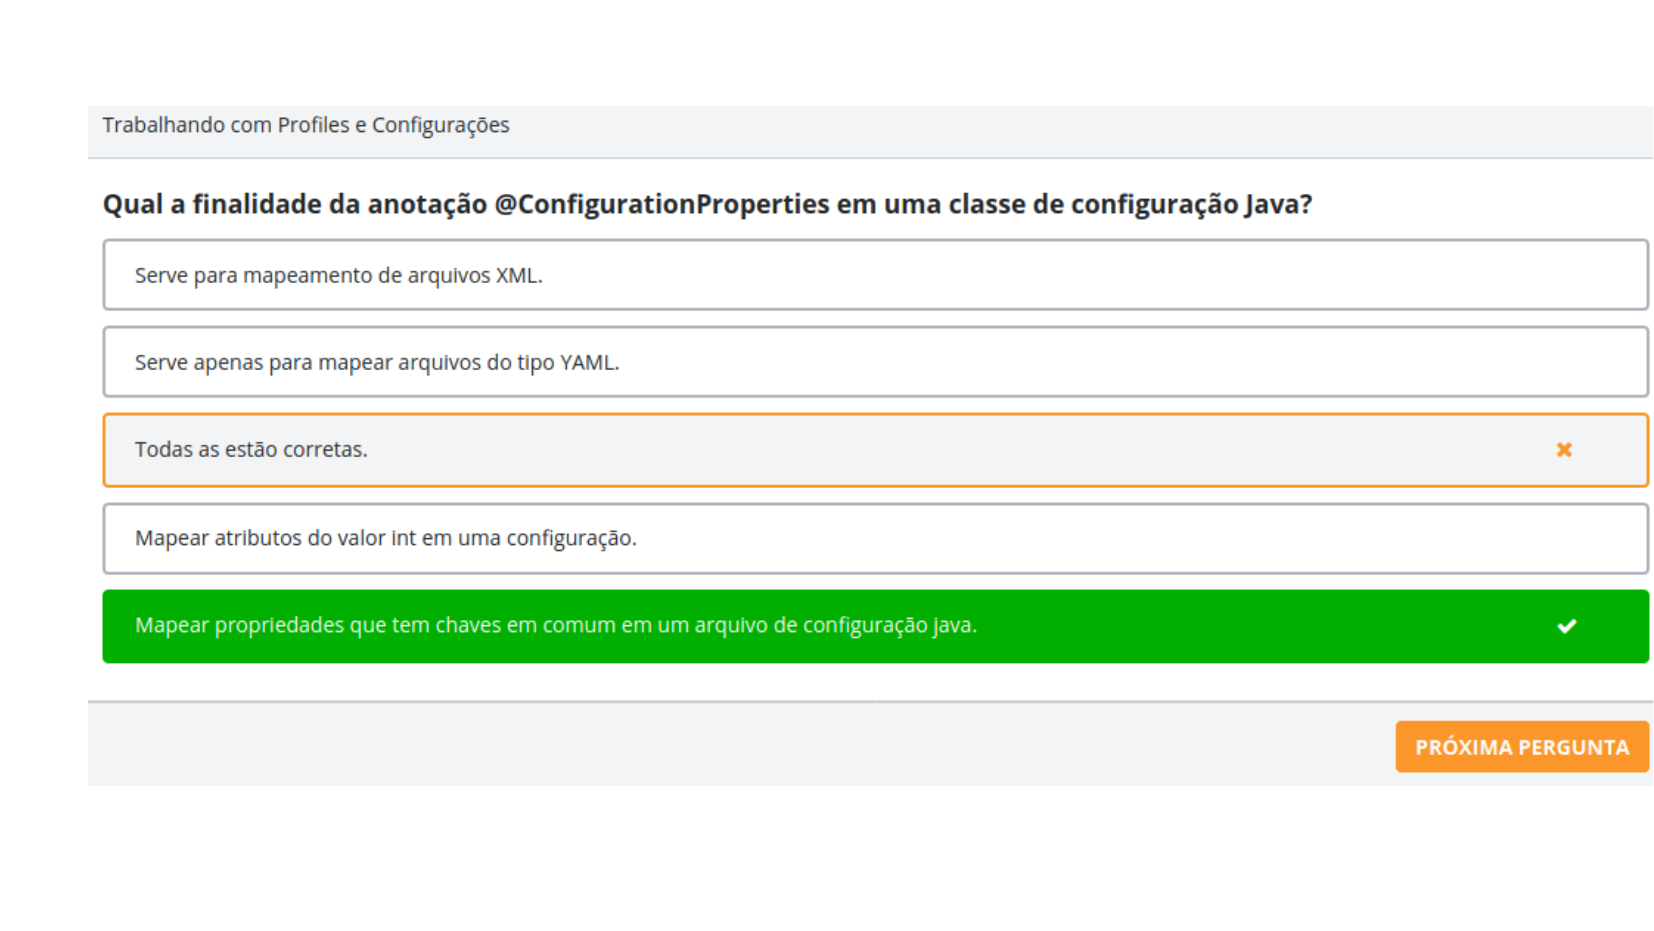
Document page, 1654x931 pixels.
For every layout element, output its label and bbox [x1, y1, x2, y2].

picture [88, 106, 1654, 786]
